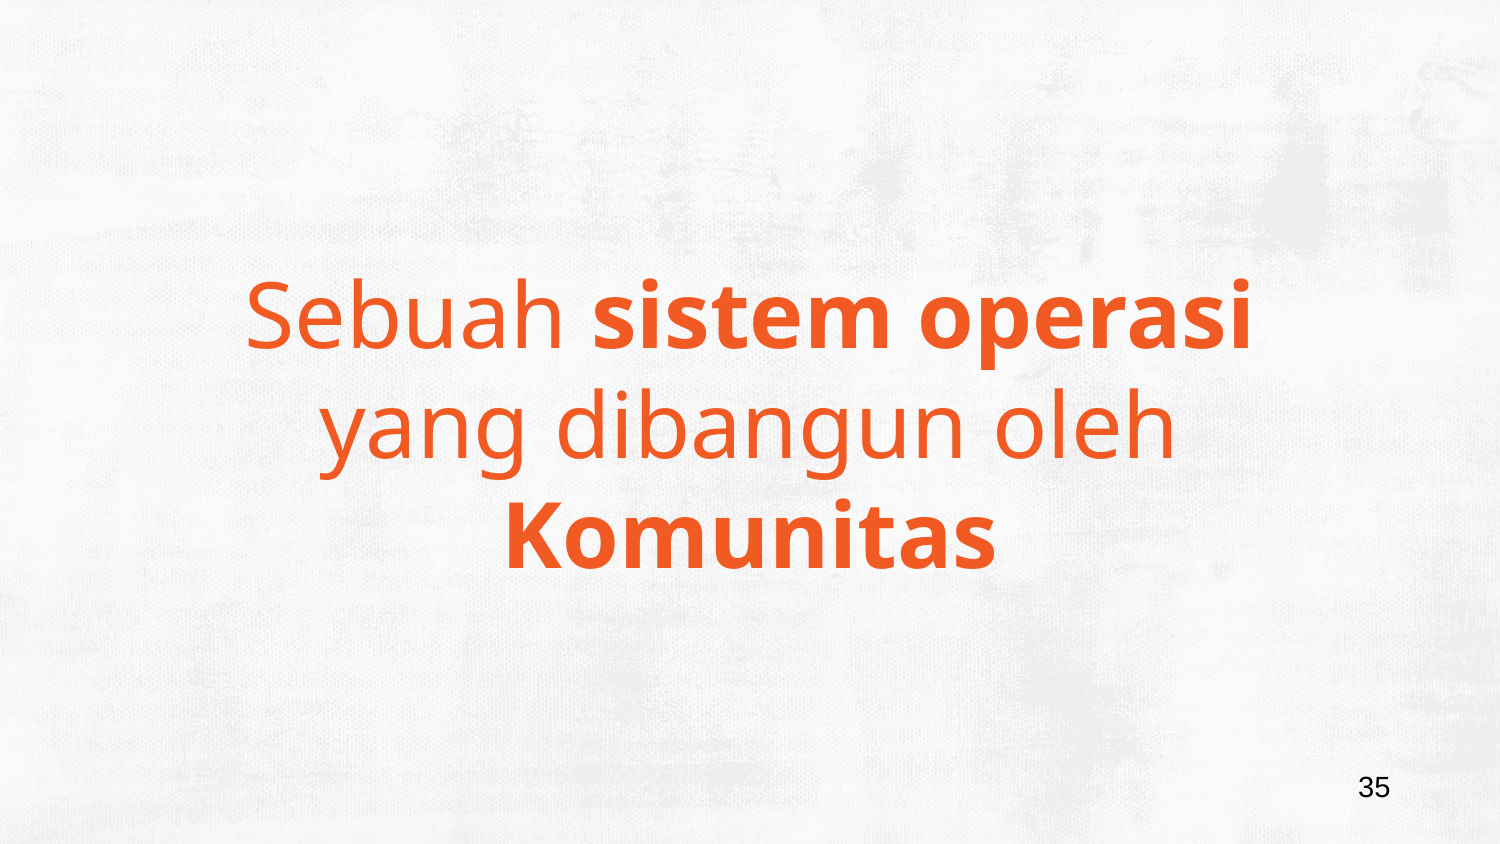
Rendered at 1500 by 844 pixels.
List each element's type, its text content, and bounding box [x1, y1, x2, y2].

slide_number <number> [1343, 753, 1434, 818]
title Sebuah sistem operasi yang dibangun oleh Komunitas [227, 262, 1273, 582]
picture [0, 0, 1500, 844]
